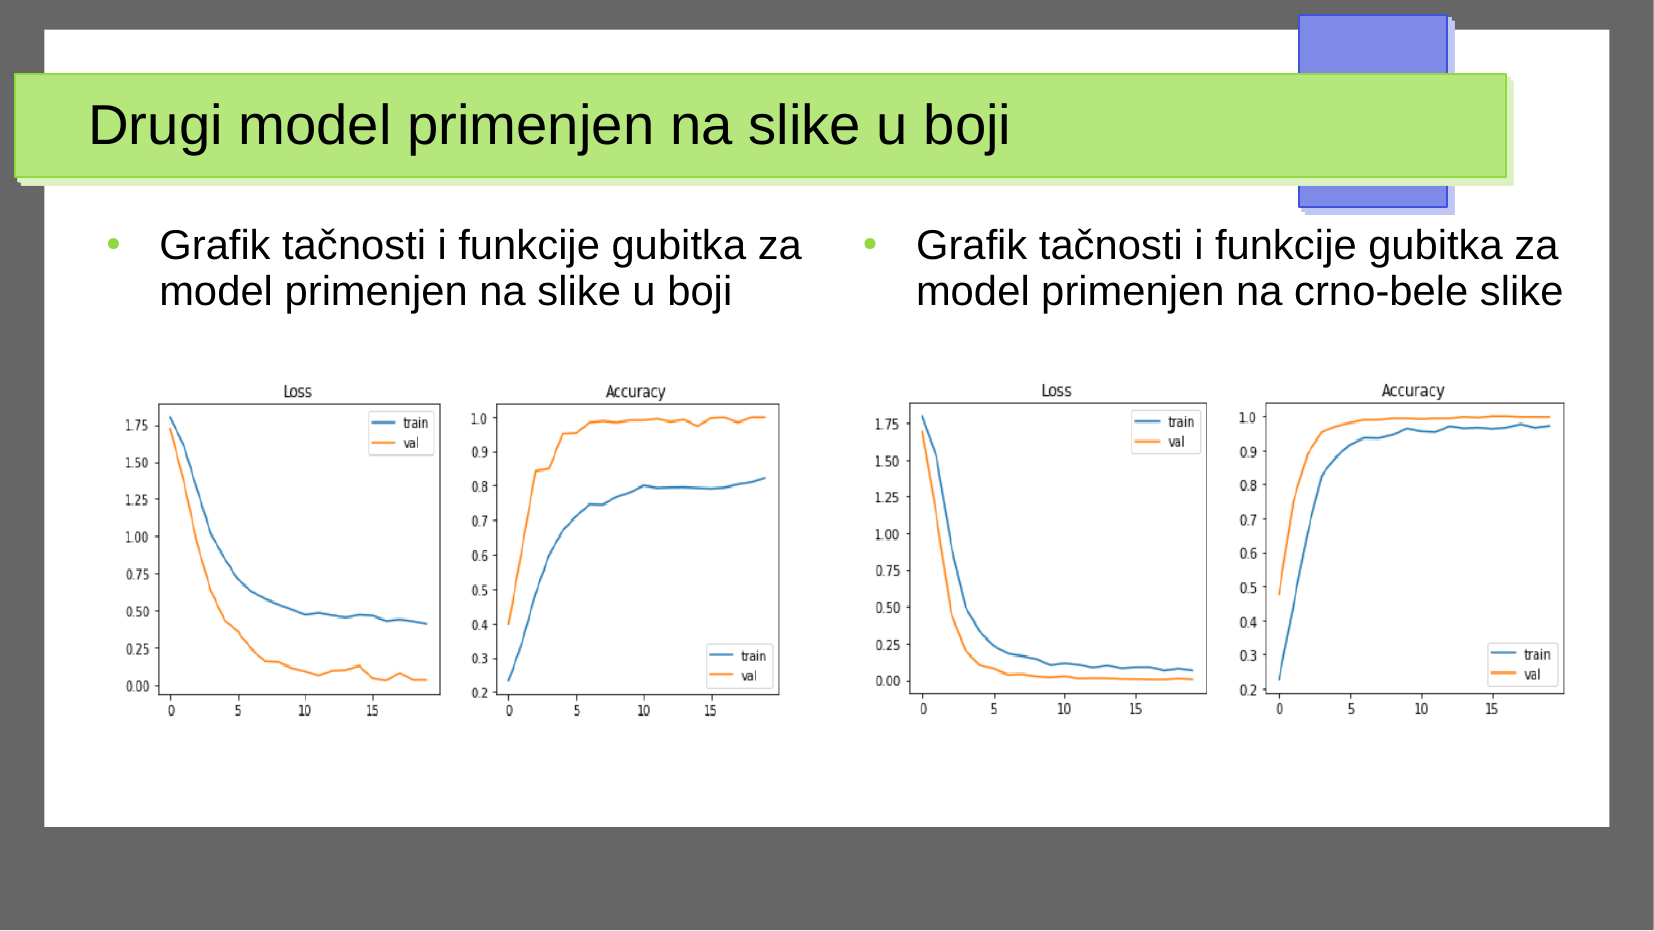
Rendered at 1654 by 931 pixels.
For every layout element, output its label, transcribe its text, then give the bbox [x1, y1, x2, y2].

picture [862, 374, 1565, 723]
list Grafik tačnosti i funkcije gubitka za model primenjen na crno-bele slike [845, 221, 1566, 504]
title Drugi model primenjen na slike u boji [88, 73, 1506, 178]
list Grafik tačnosti i funkcije gubitka za model primenjen na slike u boji [88, 221, 809, 504]
picture [112, 374, 788, 732]
